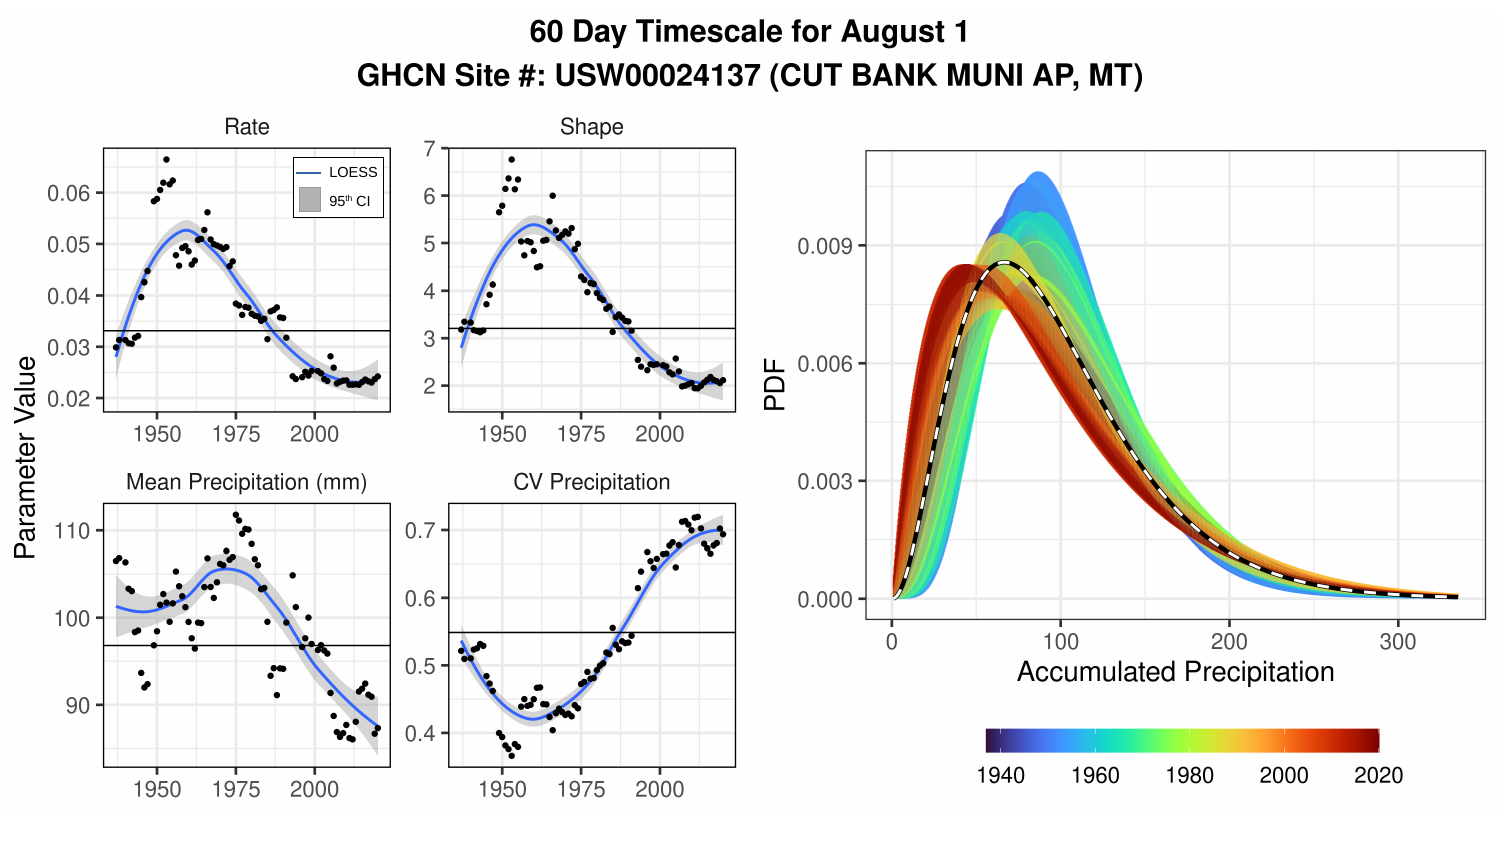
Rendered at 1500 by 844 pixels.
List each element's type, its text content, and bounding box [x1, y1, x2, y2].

picture [0, 14, 1500, 815]
text_box LOESS [314, 156, 393, 188]
text_box 95th CI [314, 185, 386, 218]
text_box [293, 157, 314, 218]
